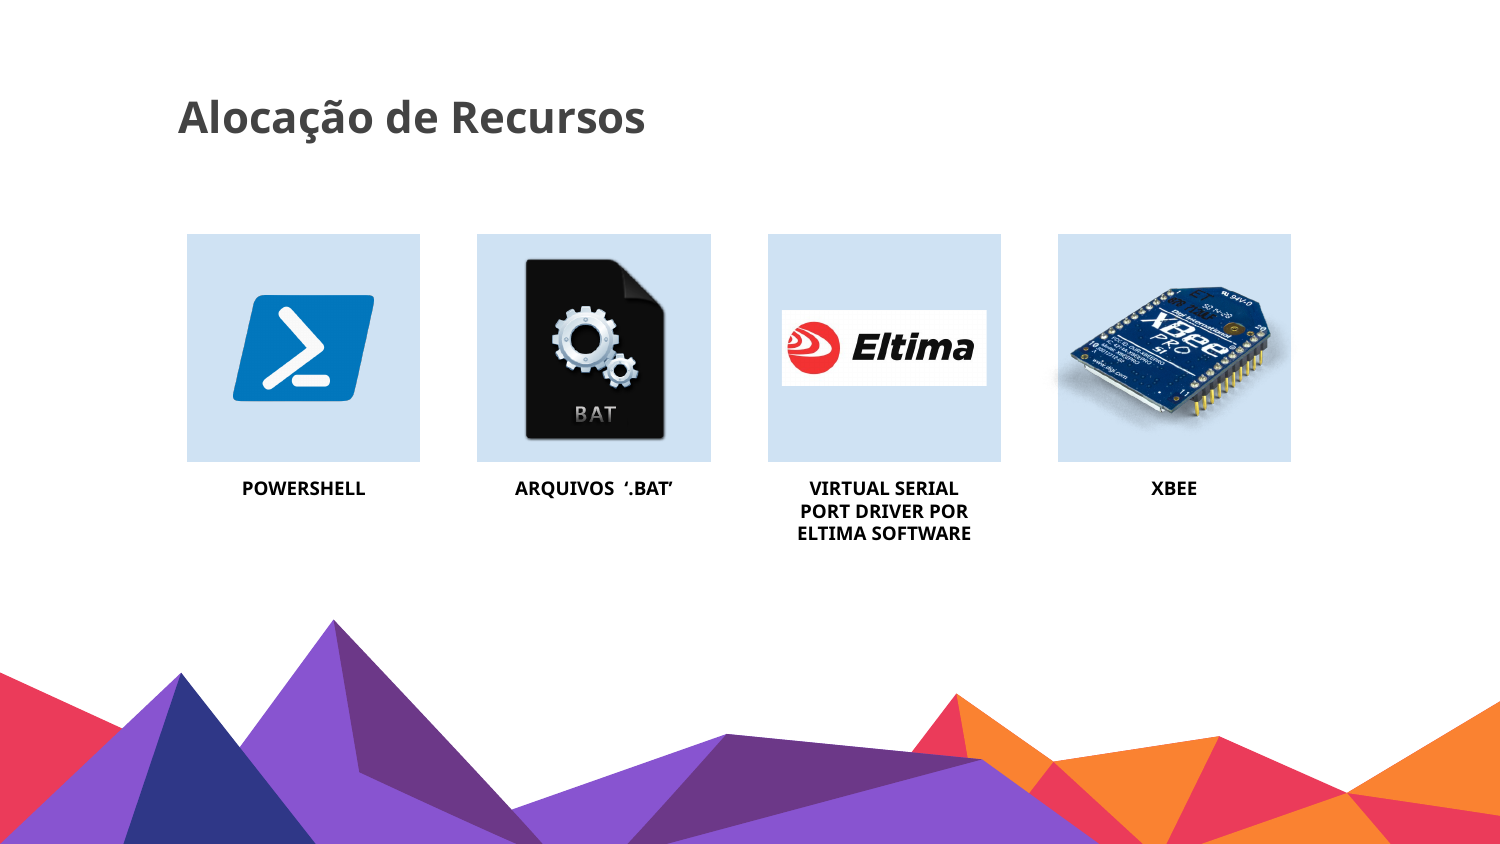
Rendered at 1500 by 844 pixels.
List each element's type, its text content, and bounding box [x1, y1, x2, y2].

picture [781, 310, 987, 386]
picture [1035, 208, 1314, 488]
picture [500, 254, 688, 442]
text_box [477, 234, 711, 462]
text_box VIRTUAL SERIAL PORT DRIVER POR ELTIMA SOFTWARE [767, 462, 1001, 516]
picture [233, 277, 374, 419]
text_box [187, 234, 420, 462]
text_box XBEE [1057, 488, 1292, 516]
title Alocação de Recursos [163, 74, 1320, 154]
text_box POWERSHELL [187, 462, 421, 516]
text_box ARQUIVOS ‘.BAT’ [477, 462, 711, 516]
text_box [768, 234, 1001, 462]
